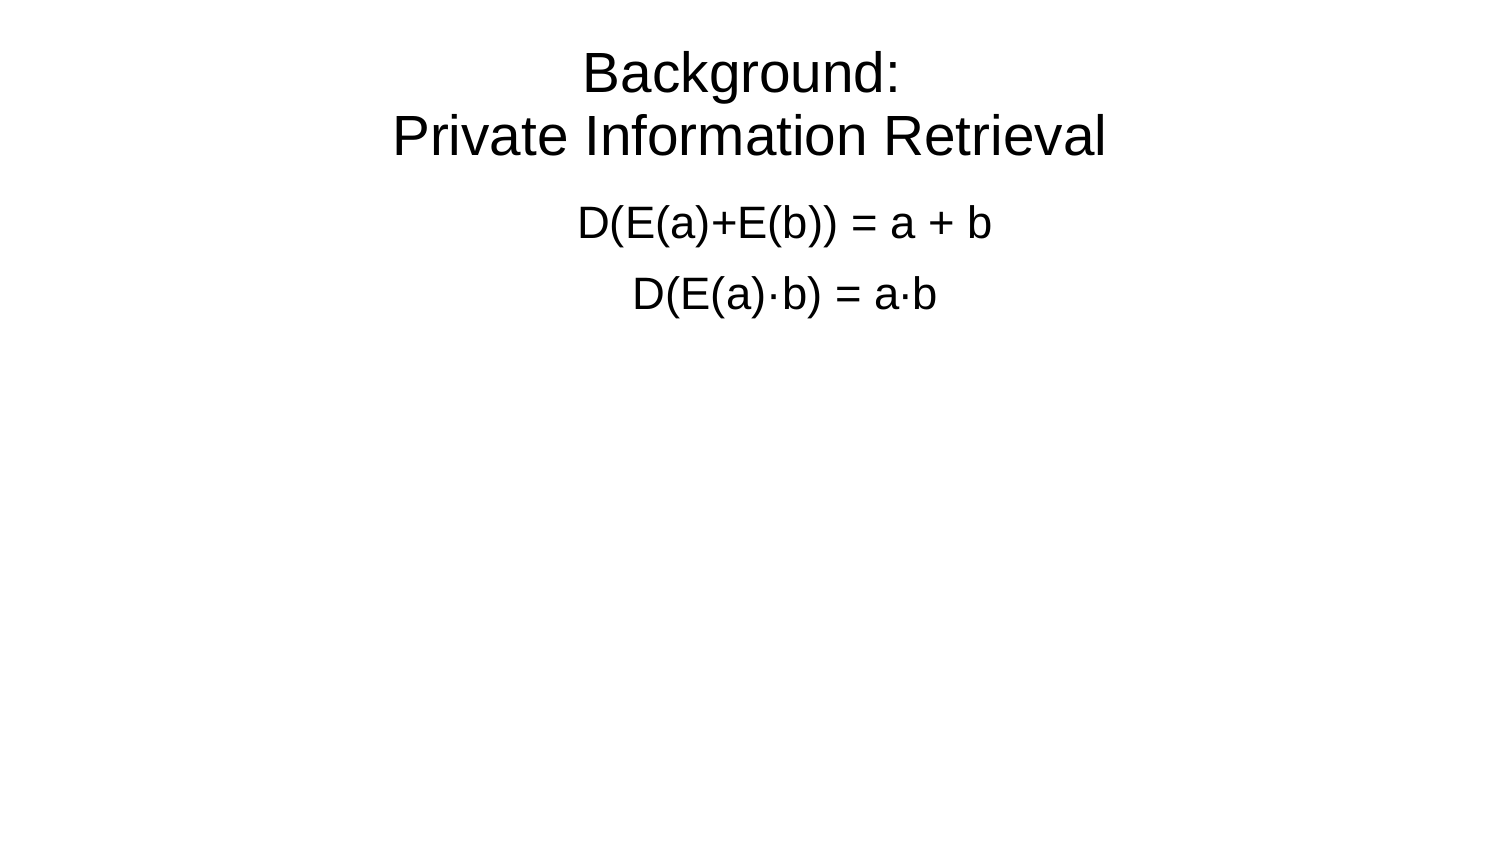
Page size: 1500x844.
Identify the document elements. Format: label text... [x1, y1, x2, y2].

list D(E(a)+E(b)) = a + b D(E(a)·b) = a∙b [75, 197, 1425, 687]
title Background: Private Information Retrieval [75, 33, 1425, 175]
